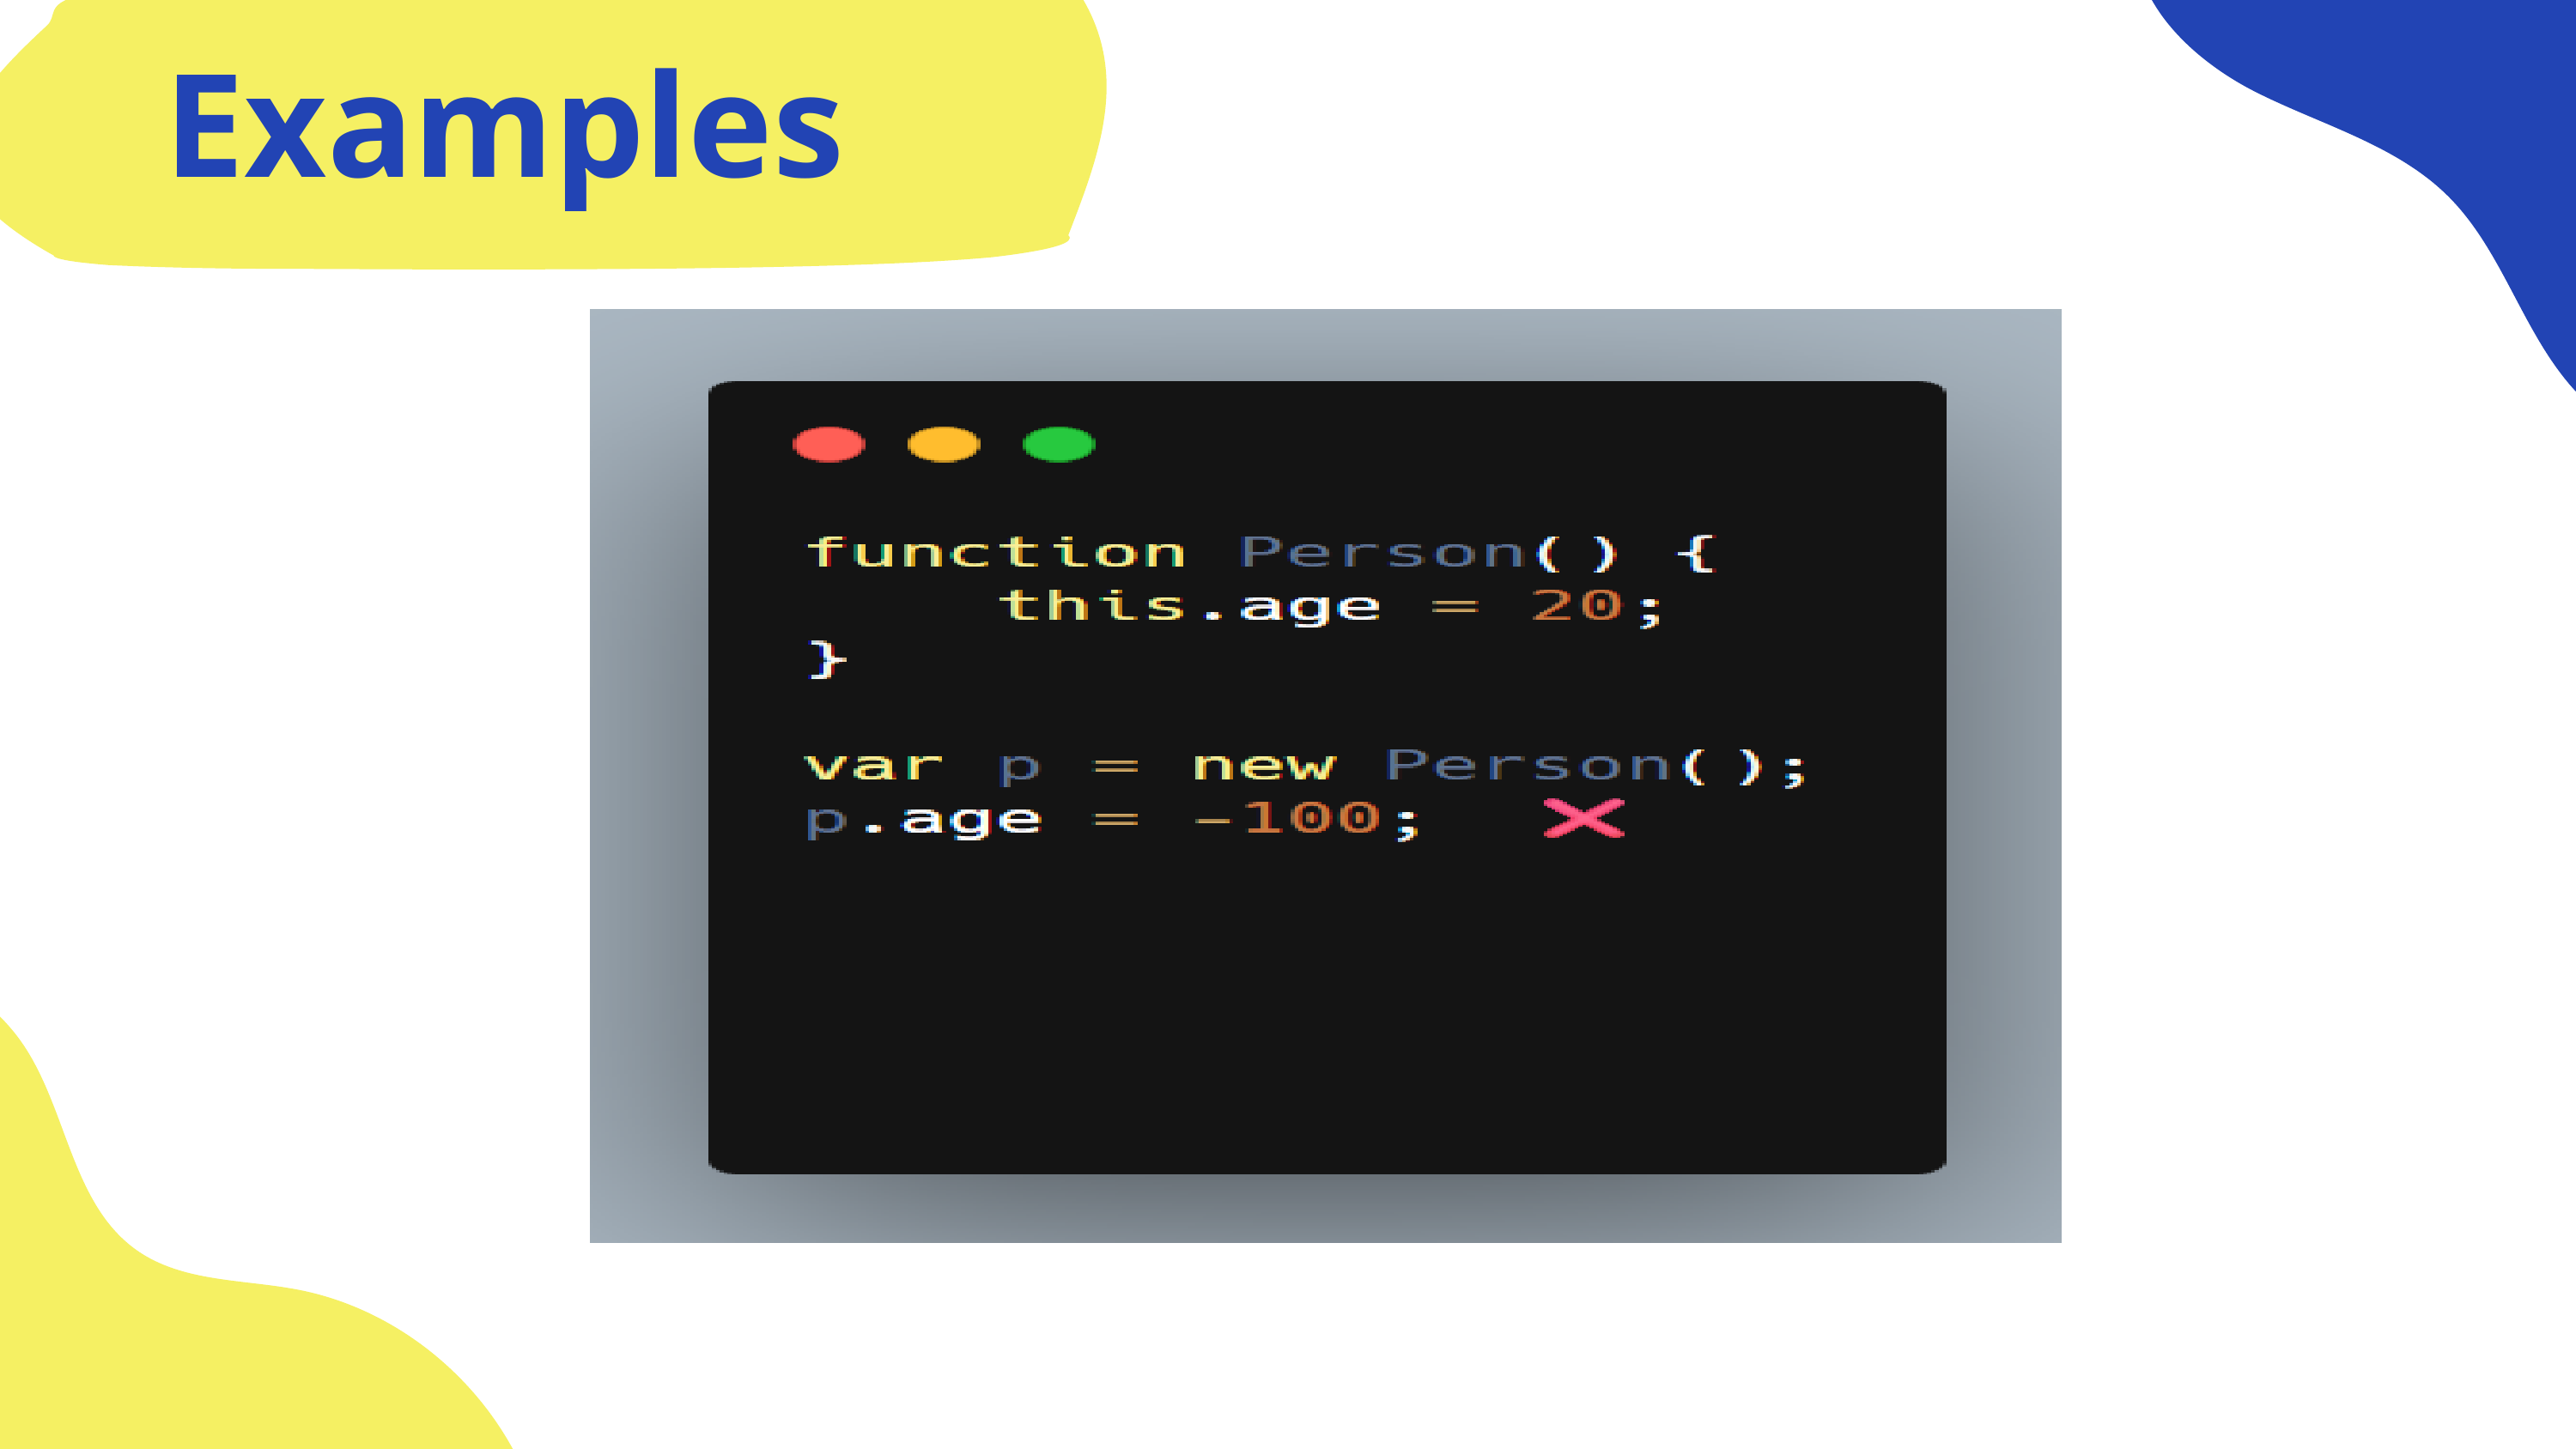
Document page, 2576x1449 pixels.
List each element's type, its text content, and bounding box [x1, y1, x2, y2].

text_box [2140, 0, 2576, 495]
picture [590, 309, 2062, 1243]
text_box Examples [0, 5, 1048, 196]
text_box [0, 914, 545, 1449]
text_box [0, 0, 1186, 274]
